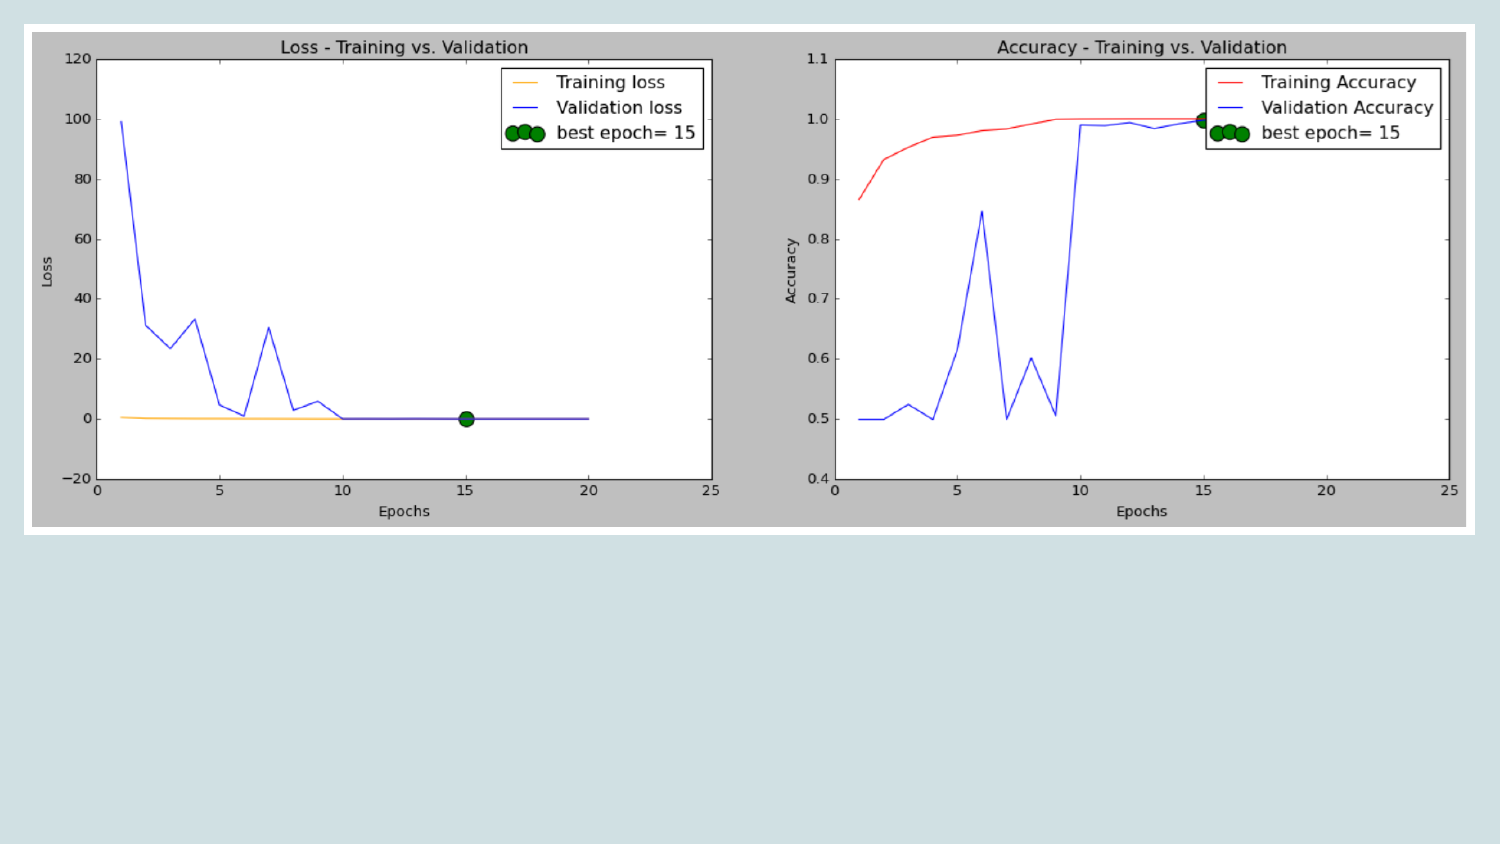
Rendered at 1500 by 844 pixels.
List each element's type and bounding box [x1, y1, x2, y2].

picture [24, 24, 1475, 535]
